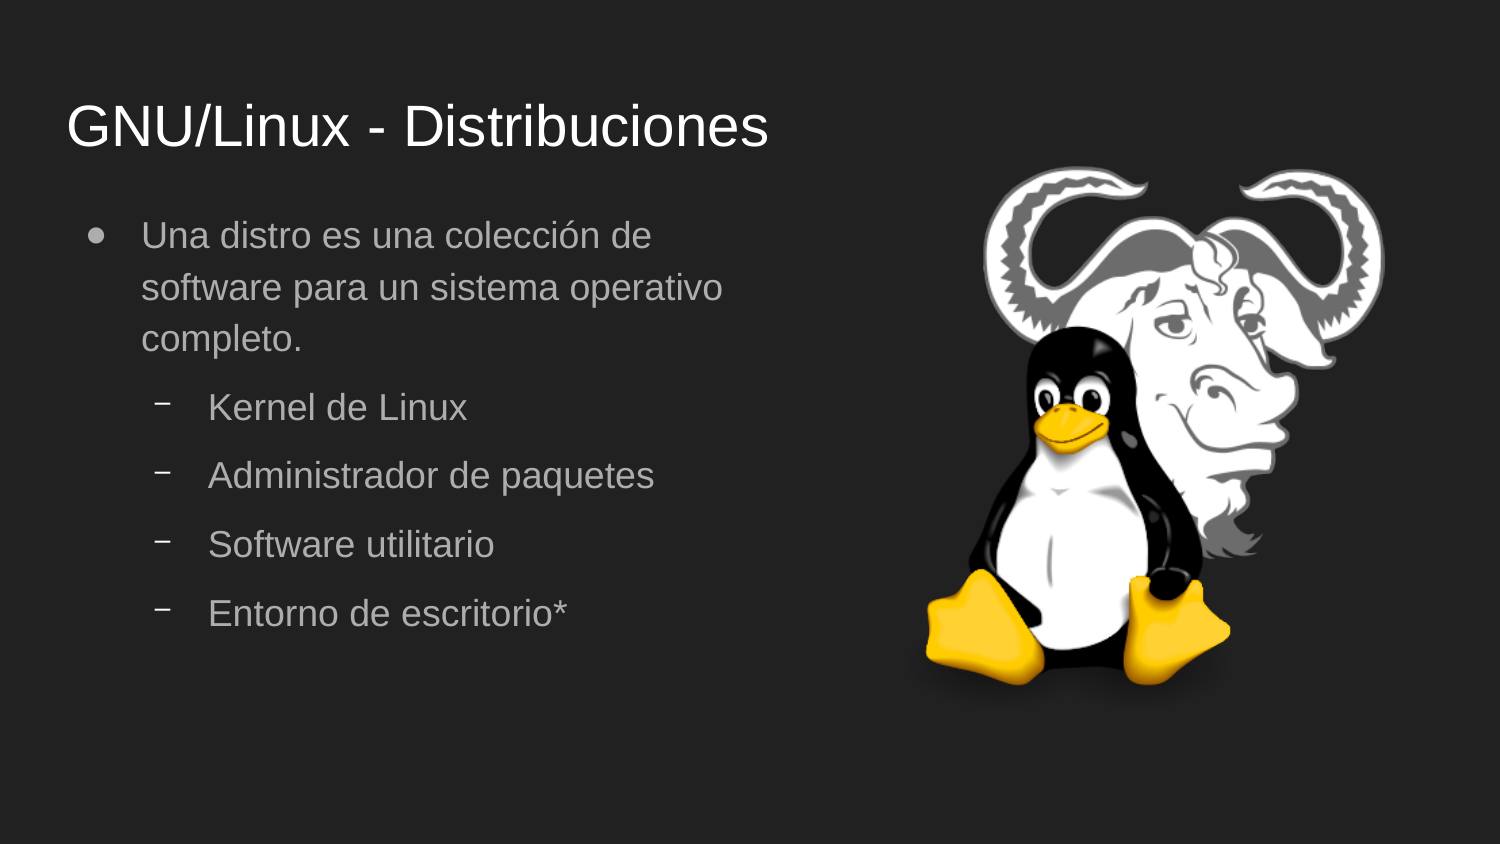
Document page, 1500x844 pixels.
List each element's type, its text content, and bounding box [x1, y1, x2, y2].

title GNU/Linux - Distribuciones [51, 72, 1449, 167]
picture [906, 166, 1385, 710]
list Una distro es una colección de software para un sistema operativo completo. Kernel de Linux Administrador de paquetes Software utilitario Entorno de escritorio* [51, 189, 750, 750]
